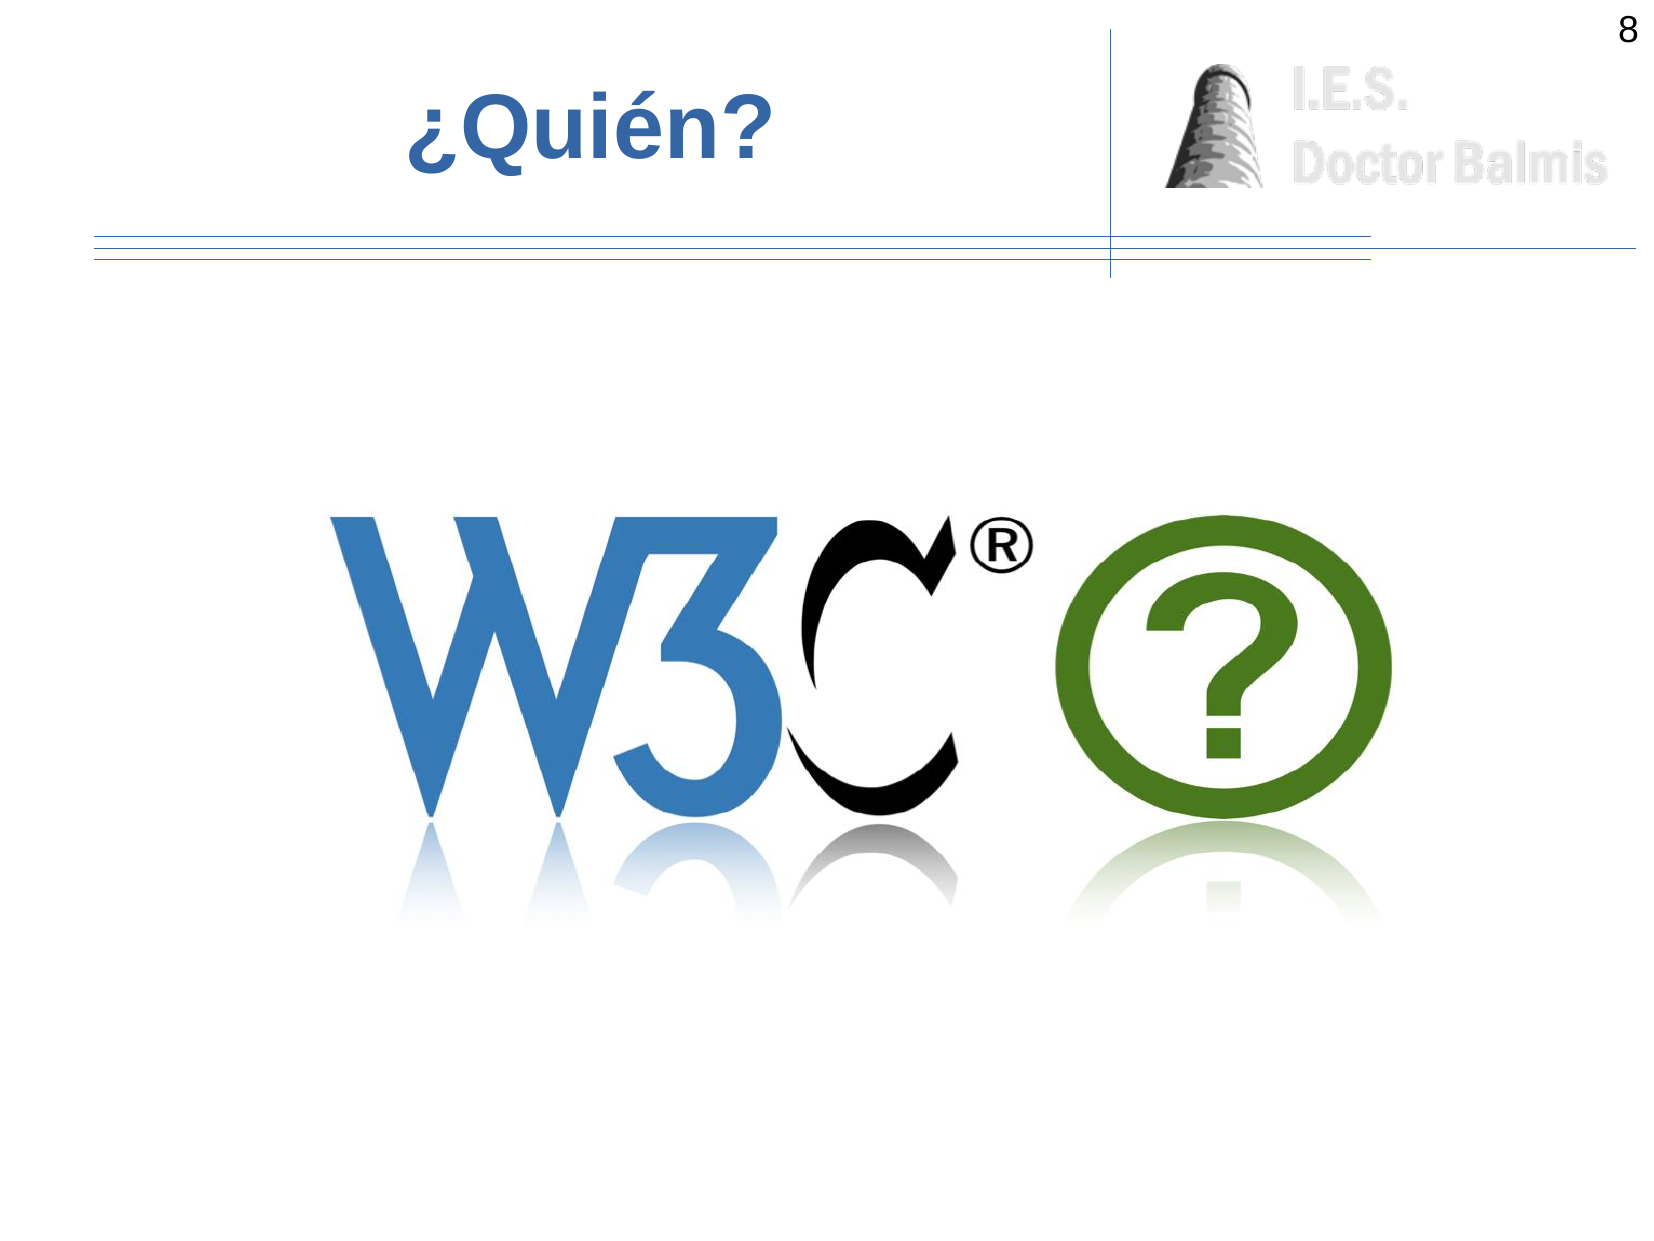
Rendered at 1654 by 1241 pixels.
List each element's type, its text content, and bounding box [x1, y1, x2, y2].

picture [1133, 64, 1619, 188]
picture [307, 354, 1413, 1104]
title ¿Quién? [118, 23, 1063, 231]
